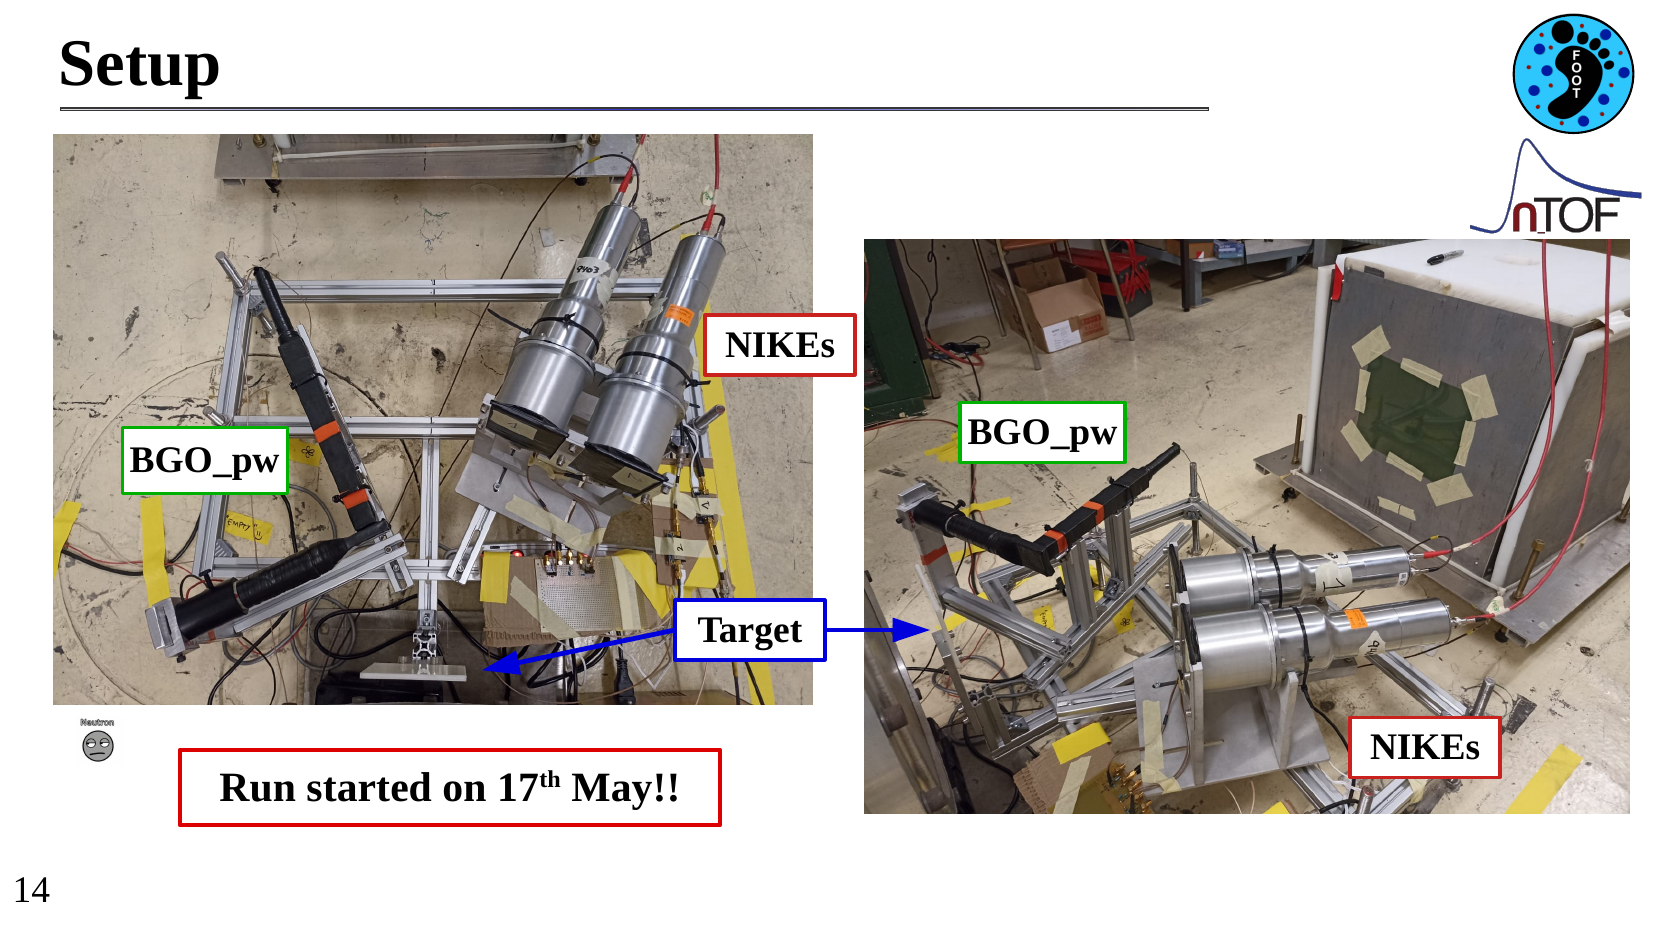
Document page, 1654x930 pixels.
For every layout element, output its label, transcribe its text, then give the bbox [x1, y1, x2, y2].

text_box Target [675, 600, 826, 661]
picture [1594, 11, 1634, 61]
picture [75, 717, 126, 766]
picture [53, 134, 813, 705]
picture [864, 21, 1653, 814]
text_box NIKEs [705, 315, 856, 376]
text_box Run started on 17th May!! [180, 750, 721, 826]
text_box BGO_pw [960, 402, 1126, 463]
text_box Setup [58, 0, 1594, 118]
text_box NIKEs [1350, 717, 1501, 778]
text_box BGO_pw [122, 427, 288, 494]
text_box 14 [0, 861, 66, 927]
